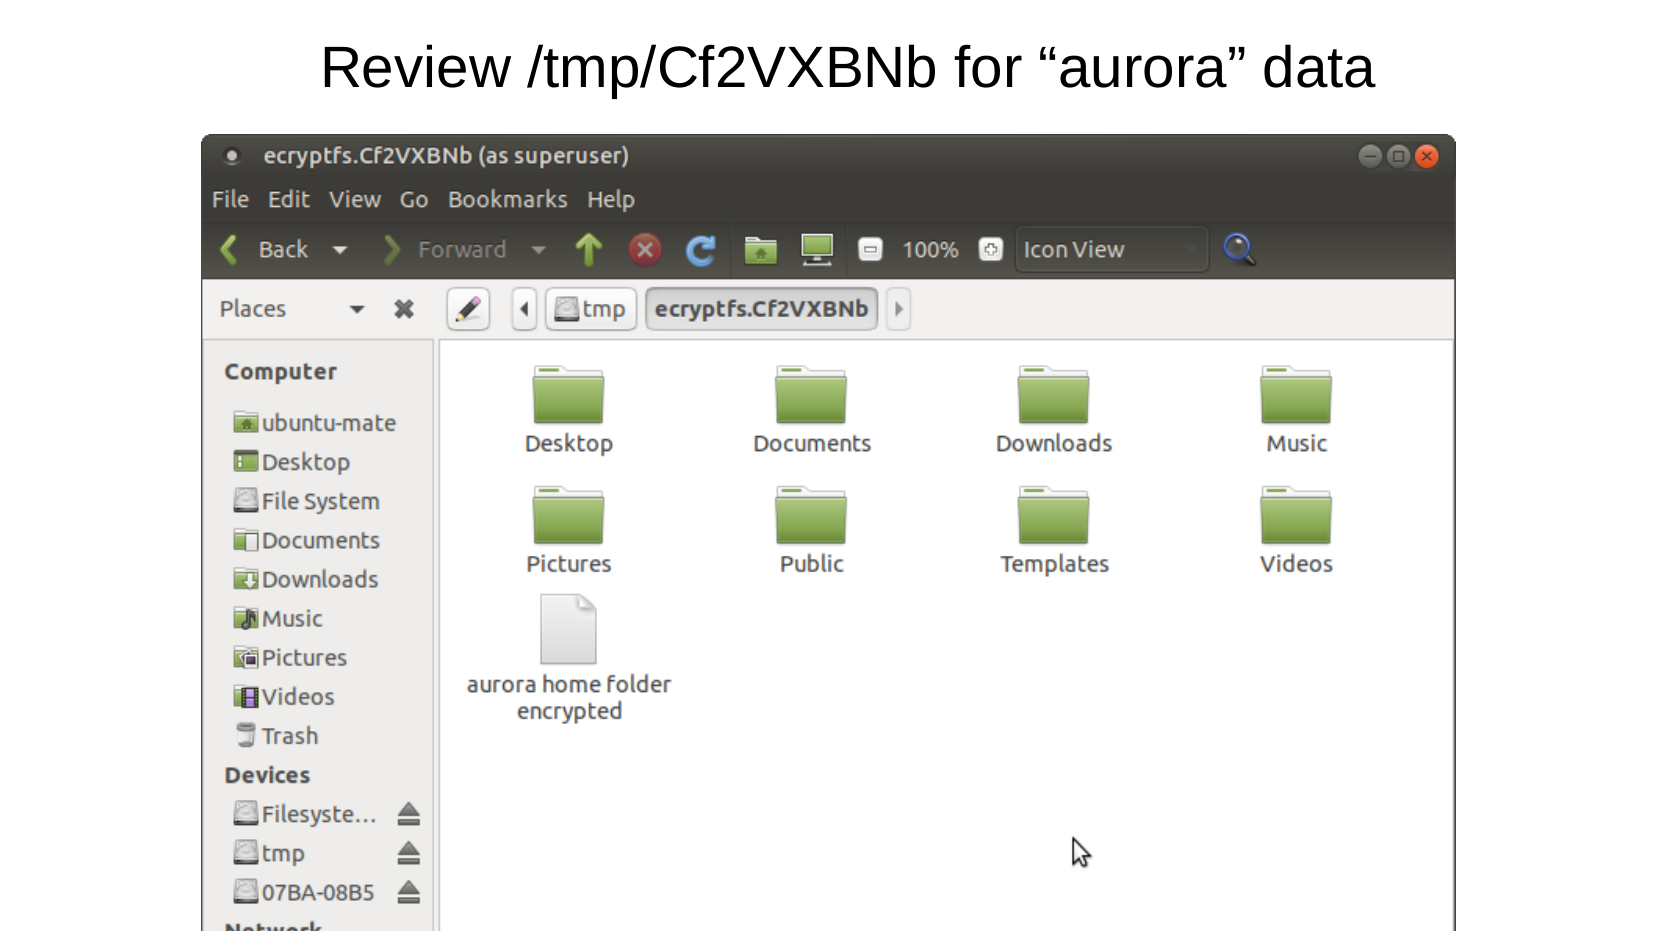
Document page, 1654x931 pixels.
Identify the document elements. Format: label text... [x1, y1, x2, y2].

picture [201, 134, 1456, 931]
title Review /tmp/Cf2VXBNb for “aurora” data [35, 21, 1626, 115]
